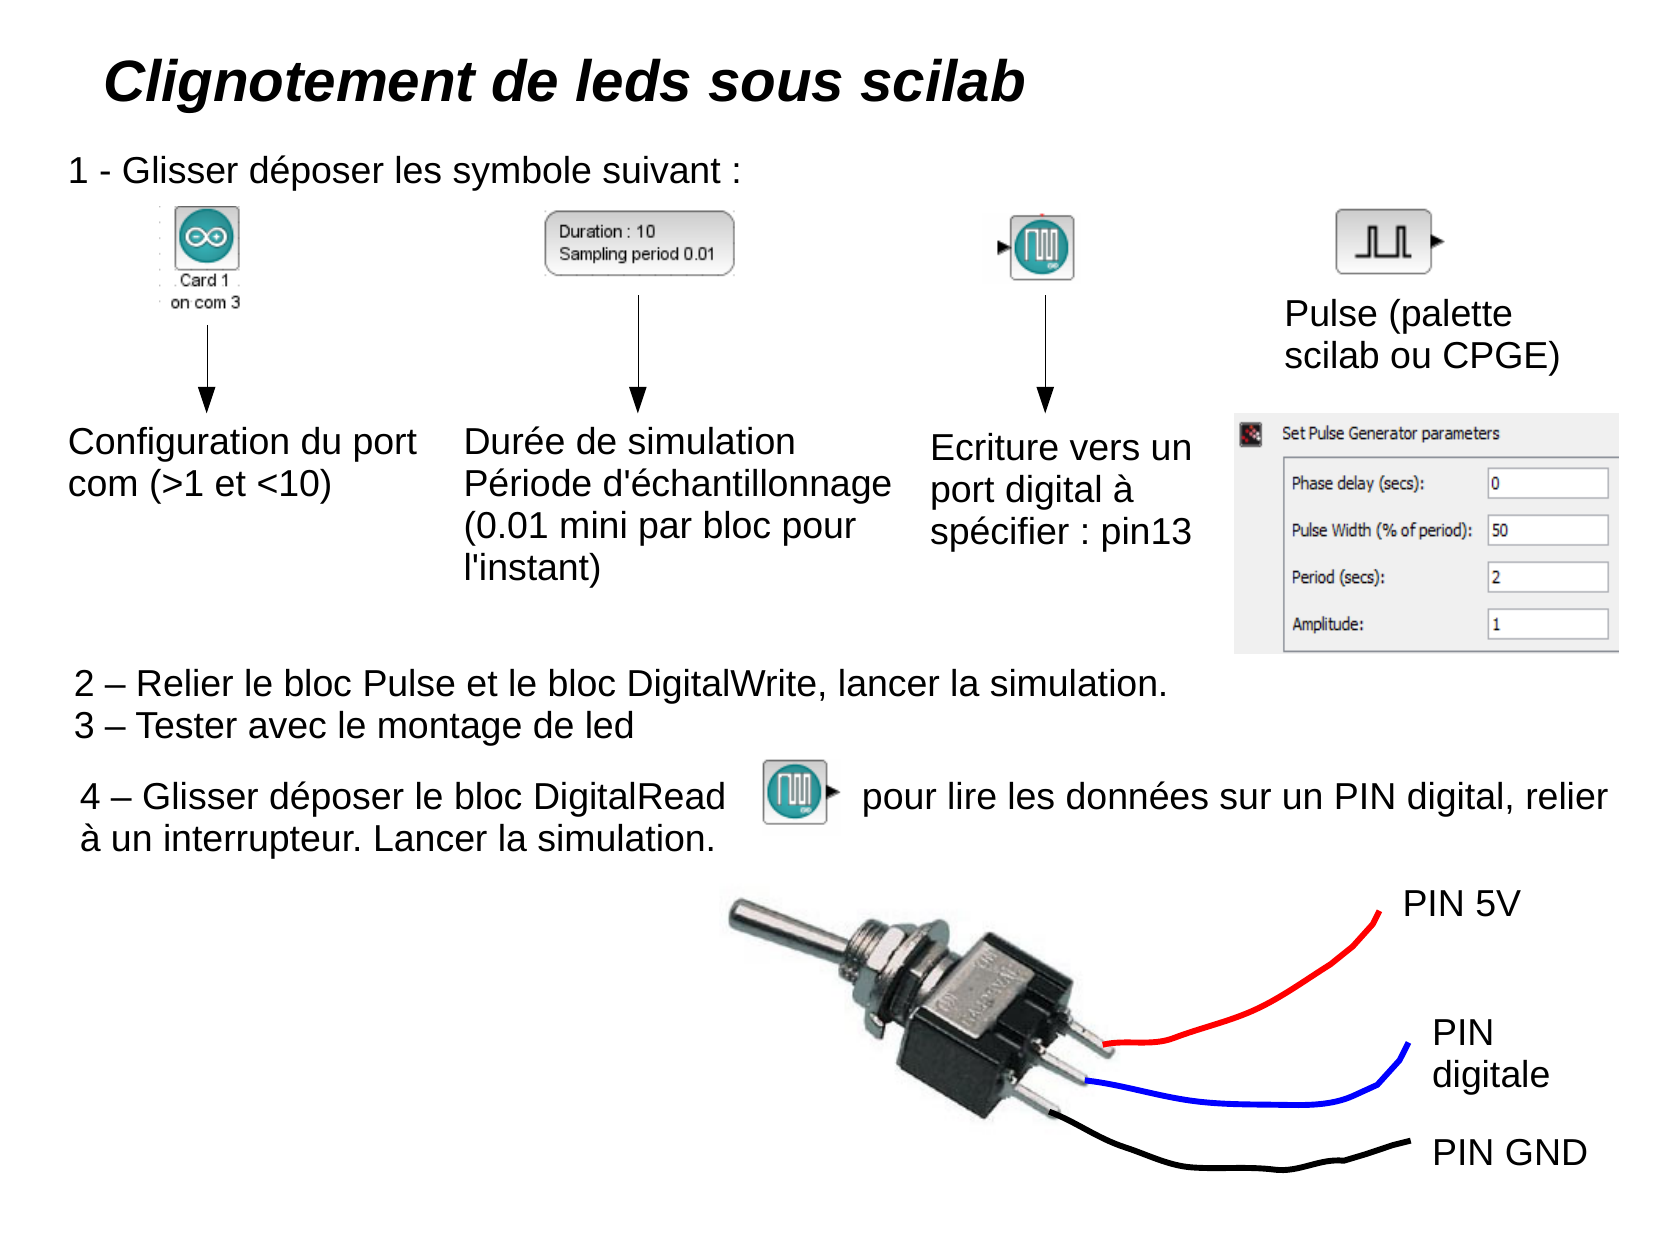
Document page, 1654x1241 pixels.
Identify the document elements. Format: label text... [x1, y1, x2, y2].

text_box Pulse (palette scilab ou CPGE) [1269, 284, 1625, 384]
text_box Configuration du port com (>1 et <10) [53, 413, 438, 513]
picture [1328, 206, 1448, 281]
picture [1234, 413, 1619, 654]
text_box 1 - Glisser déposer les symbole suivant : [53, 141, 1501, 199]
text_box Ecriture vers un port digital à spécifier : pin13 [915, 419, 1234, 561]
text_box 2 – Relier le bloc Pulse et le bloc DigitalWrite, lancer la simulation. 3 – Tester avec le montage de led [59, 655, 1595, 755]
text_box Clignotement de leds sous scilab [88, 41, 1477, 123]
text_box Durée de simulation Période d'échantillonnage (0.01 mini par bloc pour l'instant) [448, 413, 922, 597]
picture [537, 206, 746, 281]
picture [752, 749, 845, 836]
text_box PIN GND [1417, 1124, 1625, 1182]
picture [159, 206, 251, 315]
text_box 4 – Glisser déposer le bloc DigitalRead pour lire les données sur un PIN digital, relier à un interrupteur. Lancer la simulation. [64, 767, 1625, 867]
picture [682, 856, 1152, 1152]
picture [982, 206, 1081, 287]
text_box PIN 5V [1387, 875, 1595, 933]
text_box PIN digitale [1417, 1003, 1625, 1103]
